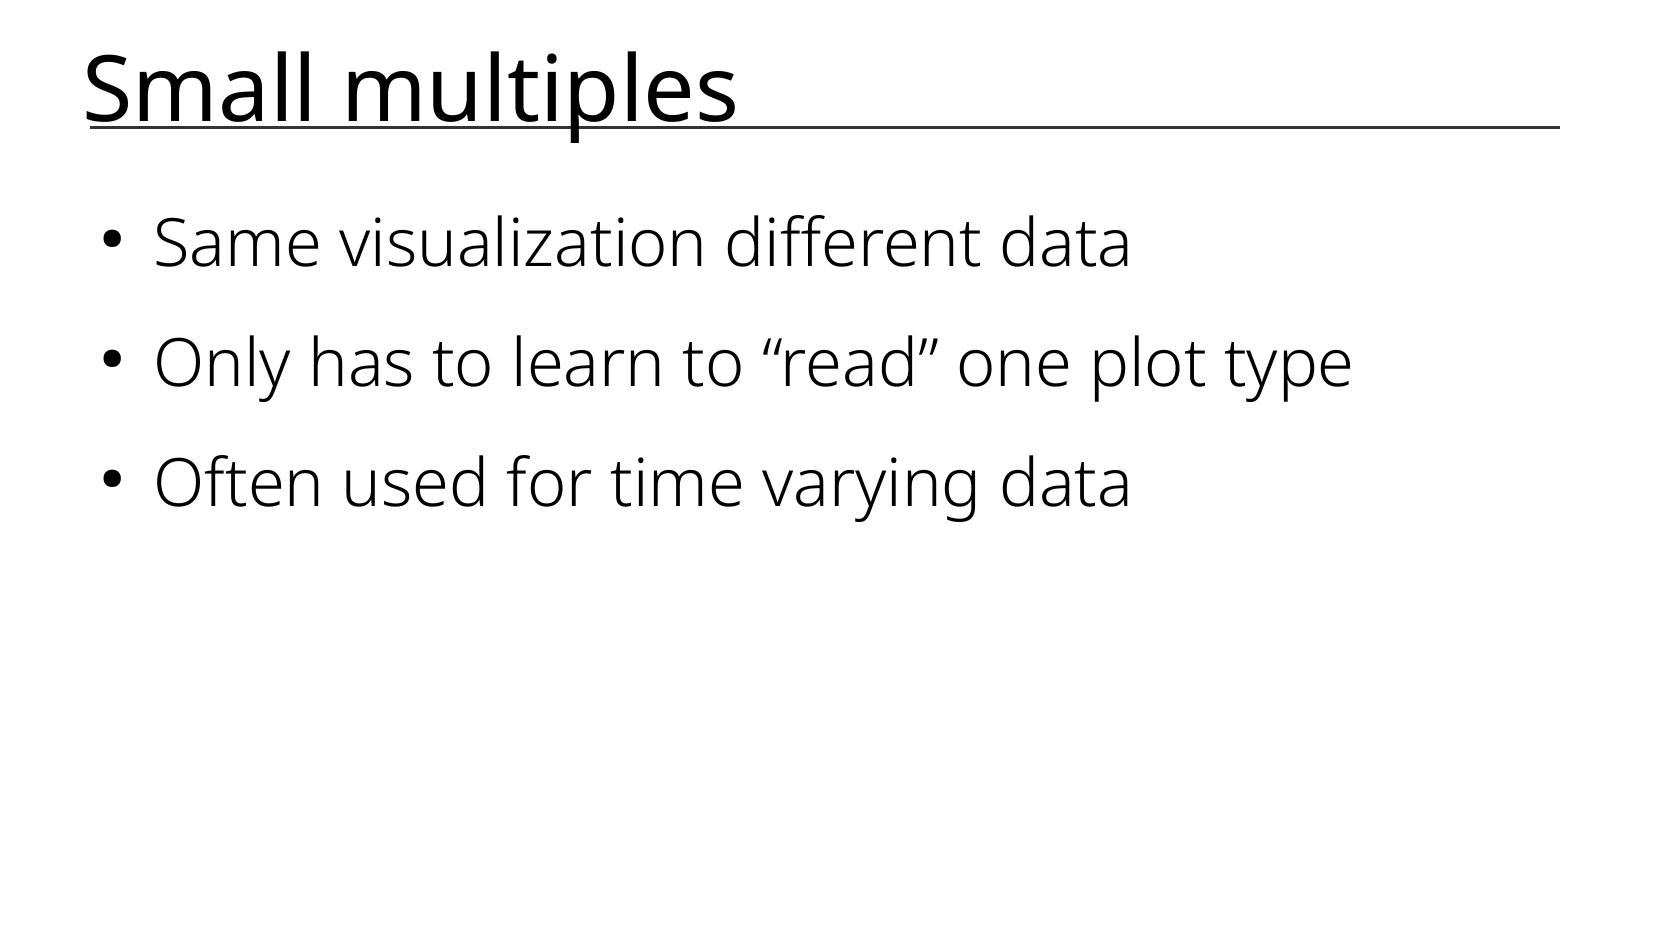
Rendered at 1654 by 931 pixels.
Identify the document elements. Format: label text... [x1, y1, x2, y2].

title Small multiples [82, 32, 1571, 140]
list Same visualization different data Only has to learn to “read” one plot type Often used for time varying data [82, 195, 1571, 811]
